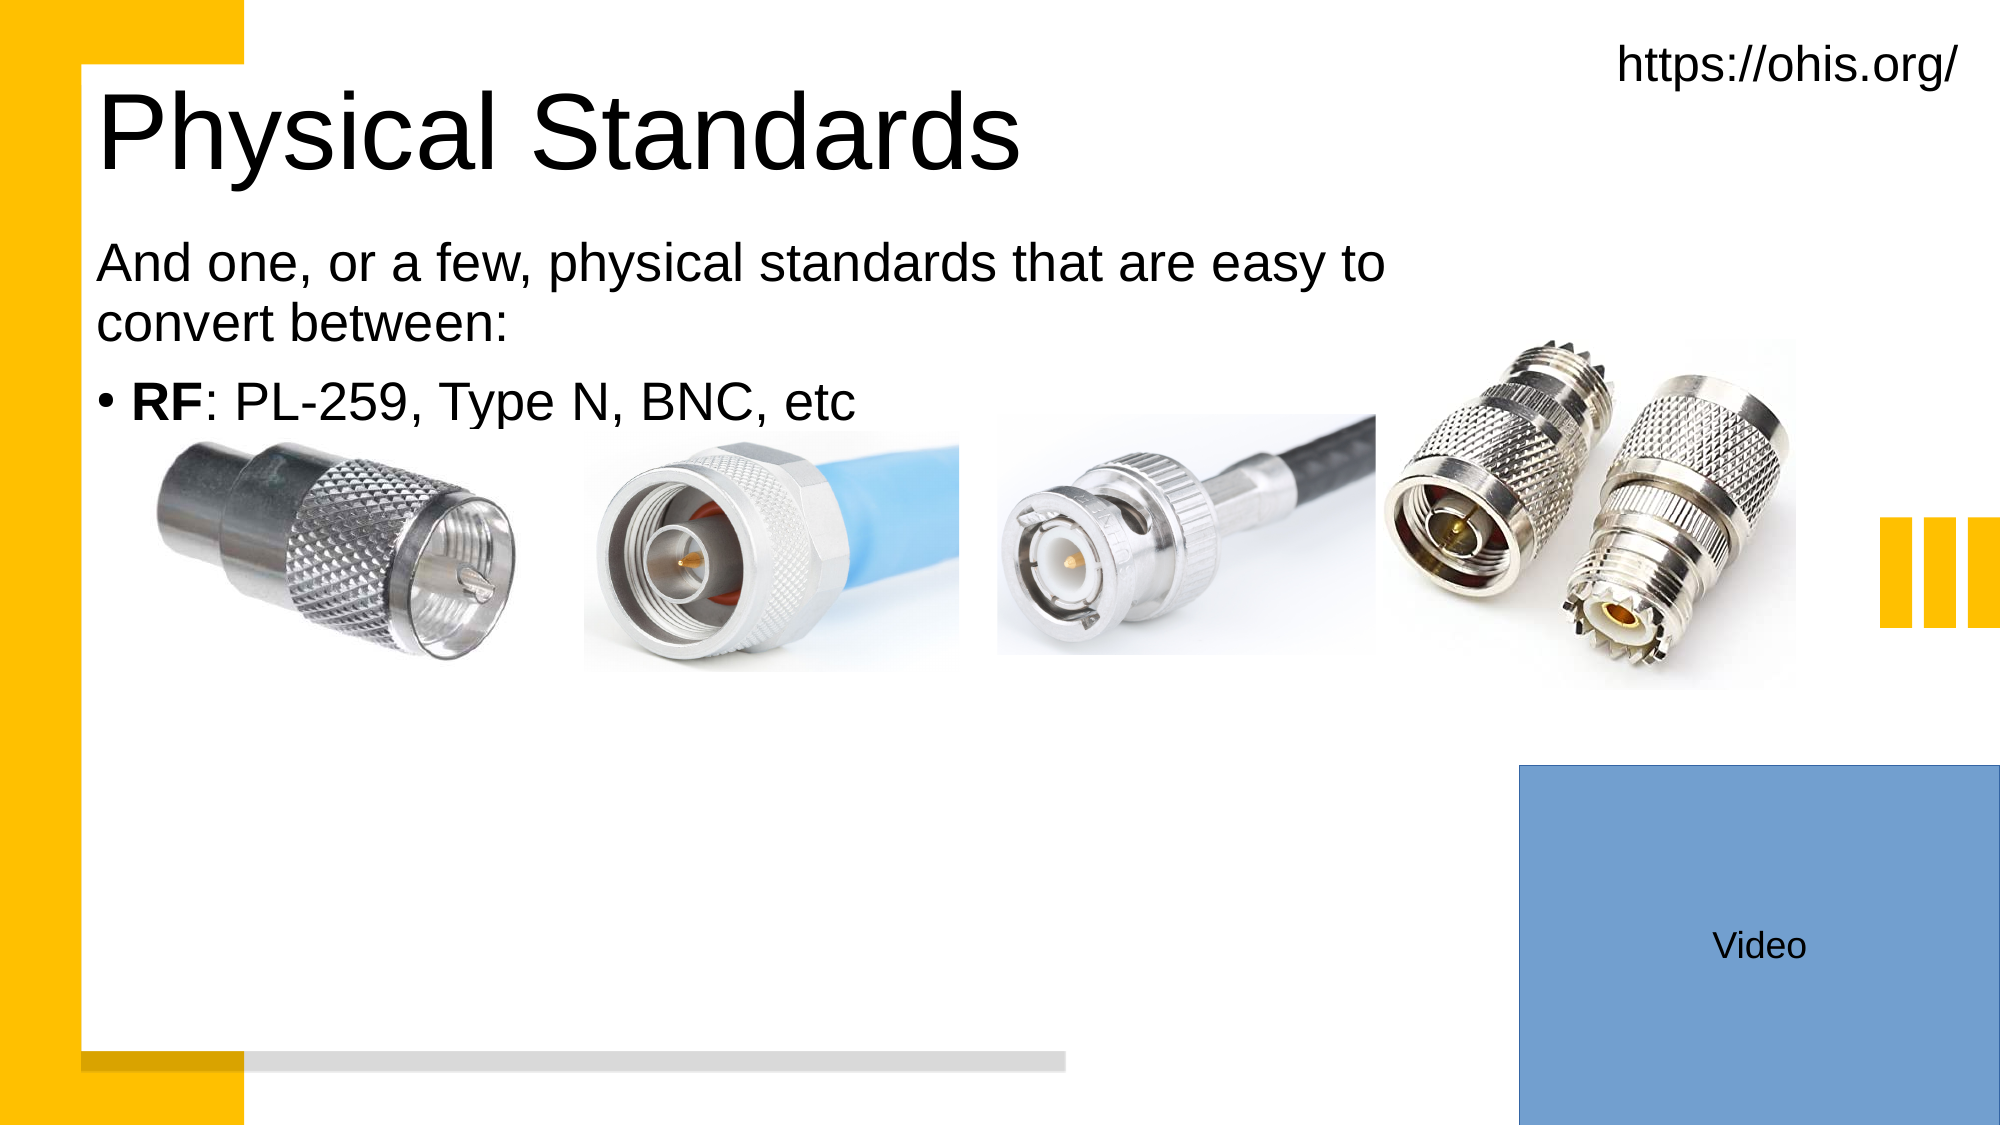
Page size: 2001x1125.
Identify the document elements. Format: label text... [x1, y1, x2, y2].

text_box And one, or a few, physical standards that are easy to convert between: RF: PL-259, Type N, BNC, etc [81, 224, 1516, 1006]
text_box Physical Standards [81, 64, 1921, 201]
text_box https://ohis.org/ [1590, 29, 1974, 105]
picture [997, 414, 1376, 655]
text_box Video [1519, 765, 2000, 1125]
picture [584, 431, 960, 672]
picture [1383, 339, 1796, 691]
picture [150, 429, 521, 676]
text_box [0, 0, 2000, 1125]
